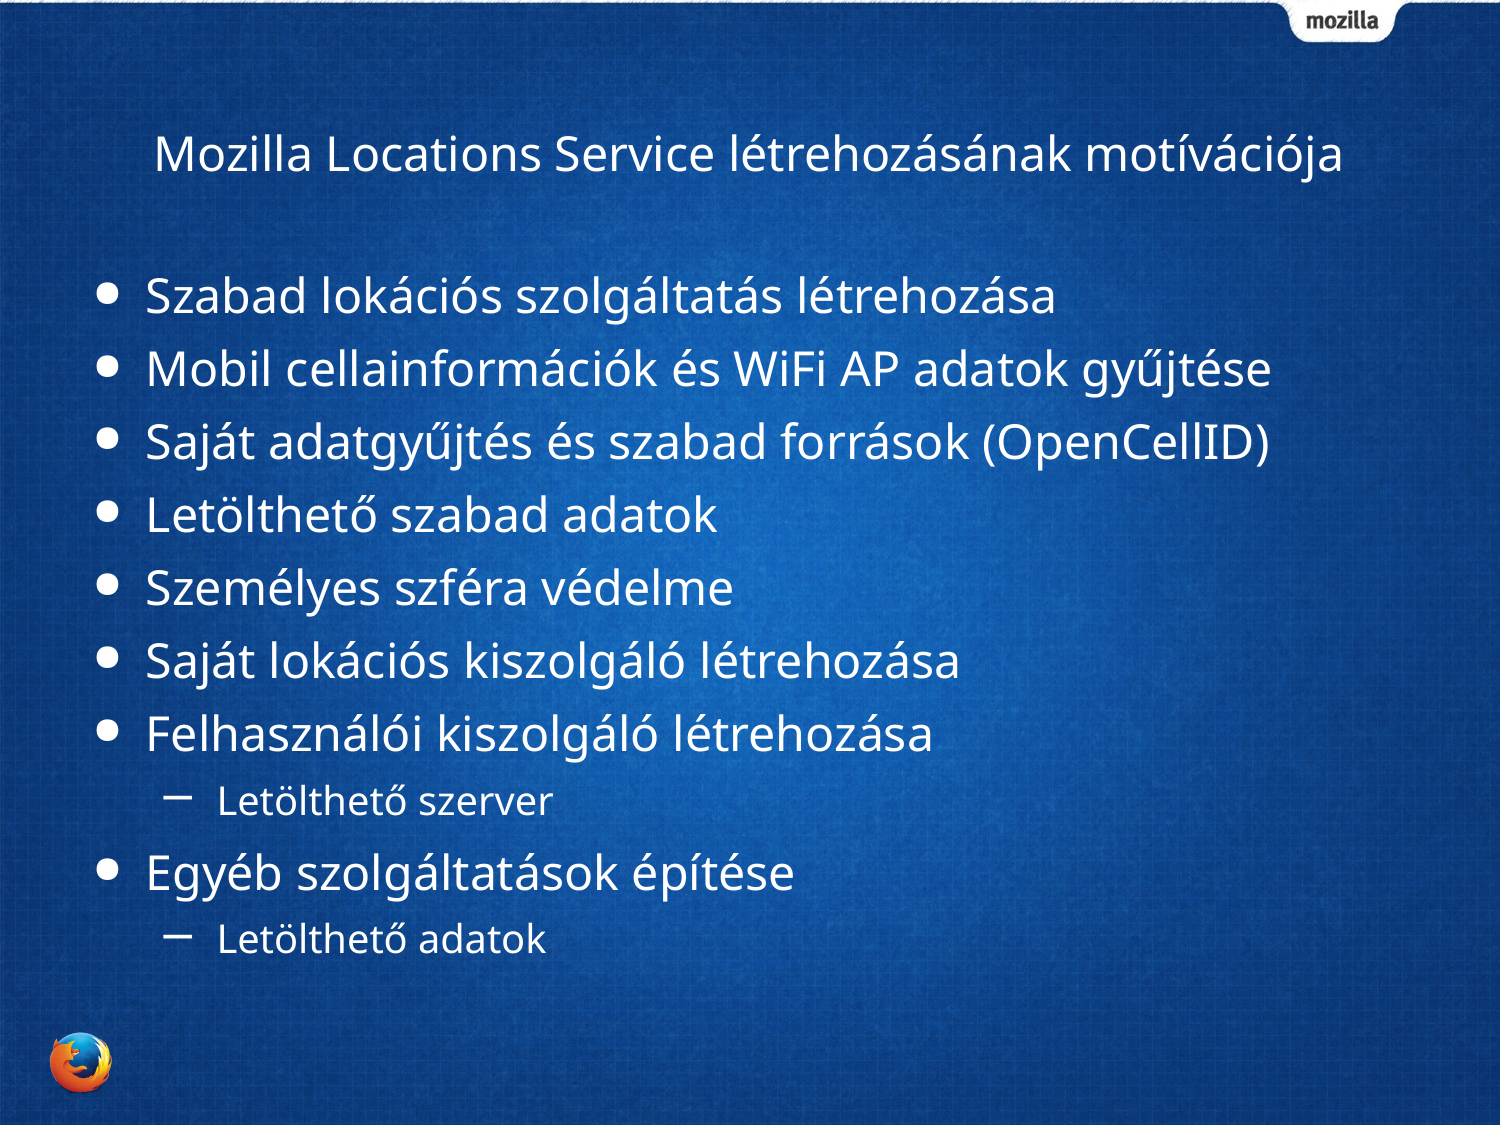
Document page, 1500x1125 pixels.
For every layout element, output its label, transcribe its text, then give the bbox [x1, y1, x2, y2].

list Szabad lokációs szolgáltatás létrehozása Mobil cellainformációk és WiFi AP adatok gyűjtése Saját adatgyűjtés és szabad források (OpenCellID) Letölthető szabad adatok Személyes szféra védelme Saját lokációs kiszolgáló létrehozása Felhasználói kiszolgáló létrehozása Letölthető szerver Egyéb szolgáltatások építése Letölthető adatok [75, 262, 1425, 1005]
picture [0, 0, 1500, 1125]
title Mozilla Locations Service létrehozásának motívációja [75, 45, 1425, 233]
